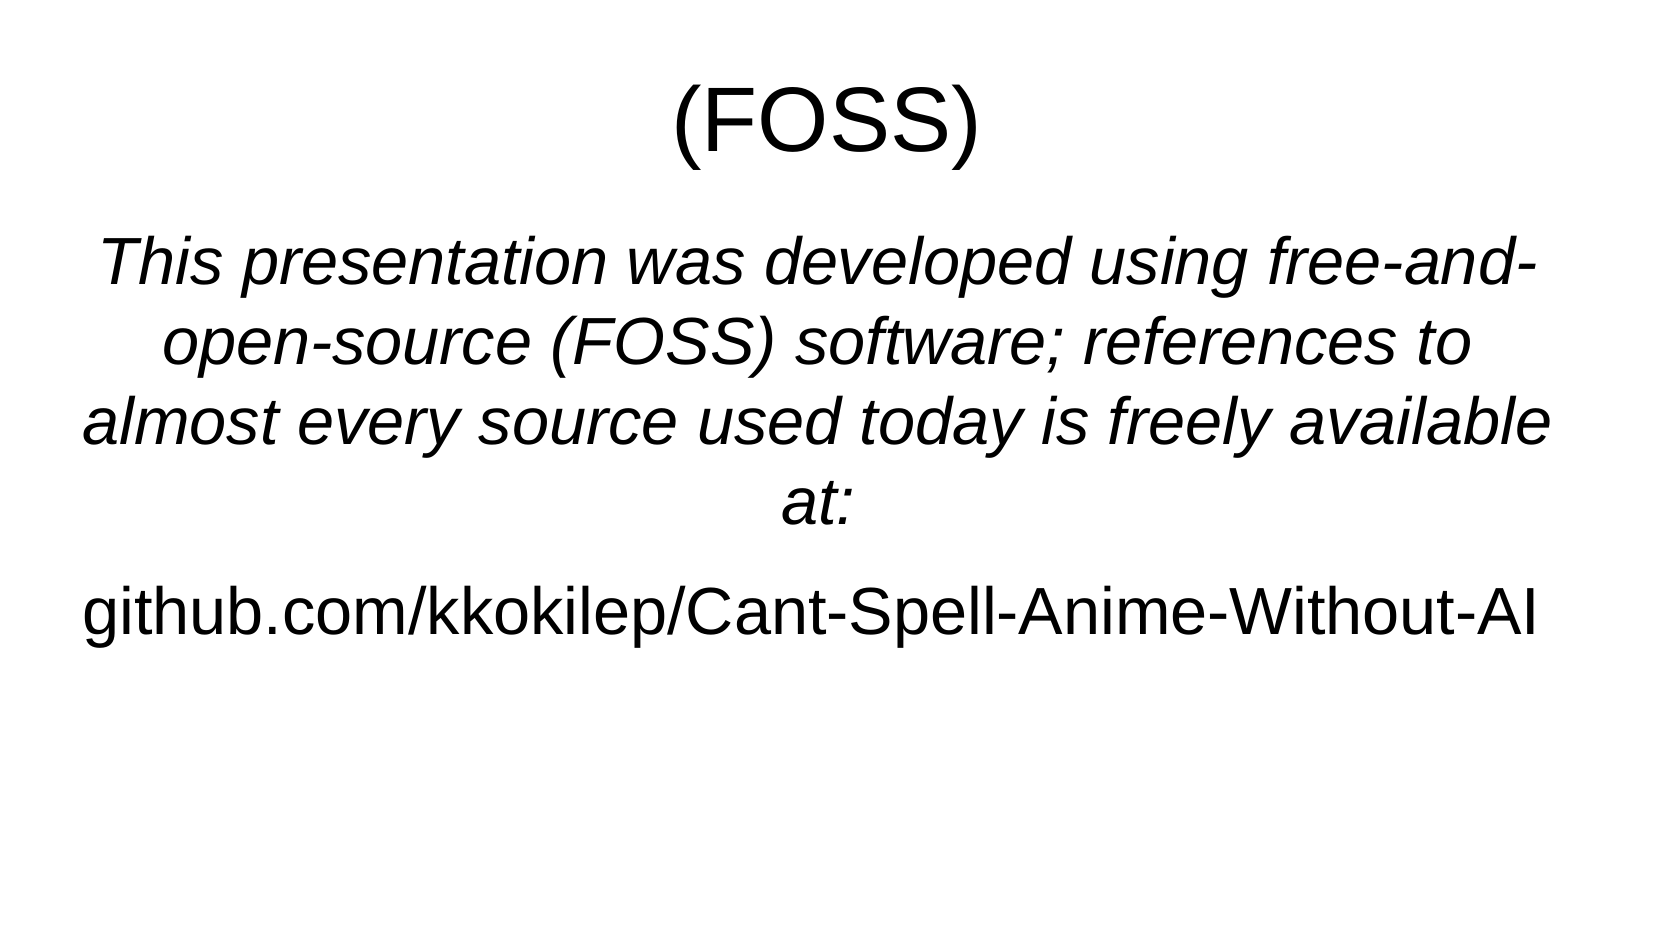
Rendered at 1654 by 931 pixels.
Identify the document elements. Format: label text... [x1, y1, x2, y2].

list This presentation was developed using free-and-open-source (FOSS) software; references to almost every source used today is freely available at: github.com/kkokilep/Cant-Spell-Anime-Without-AI [82, 217, 1571, 758]
title (FOSS) [82, 37, 1571, 193]
